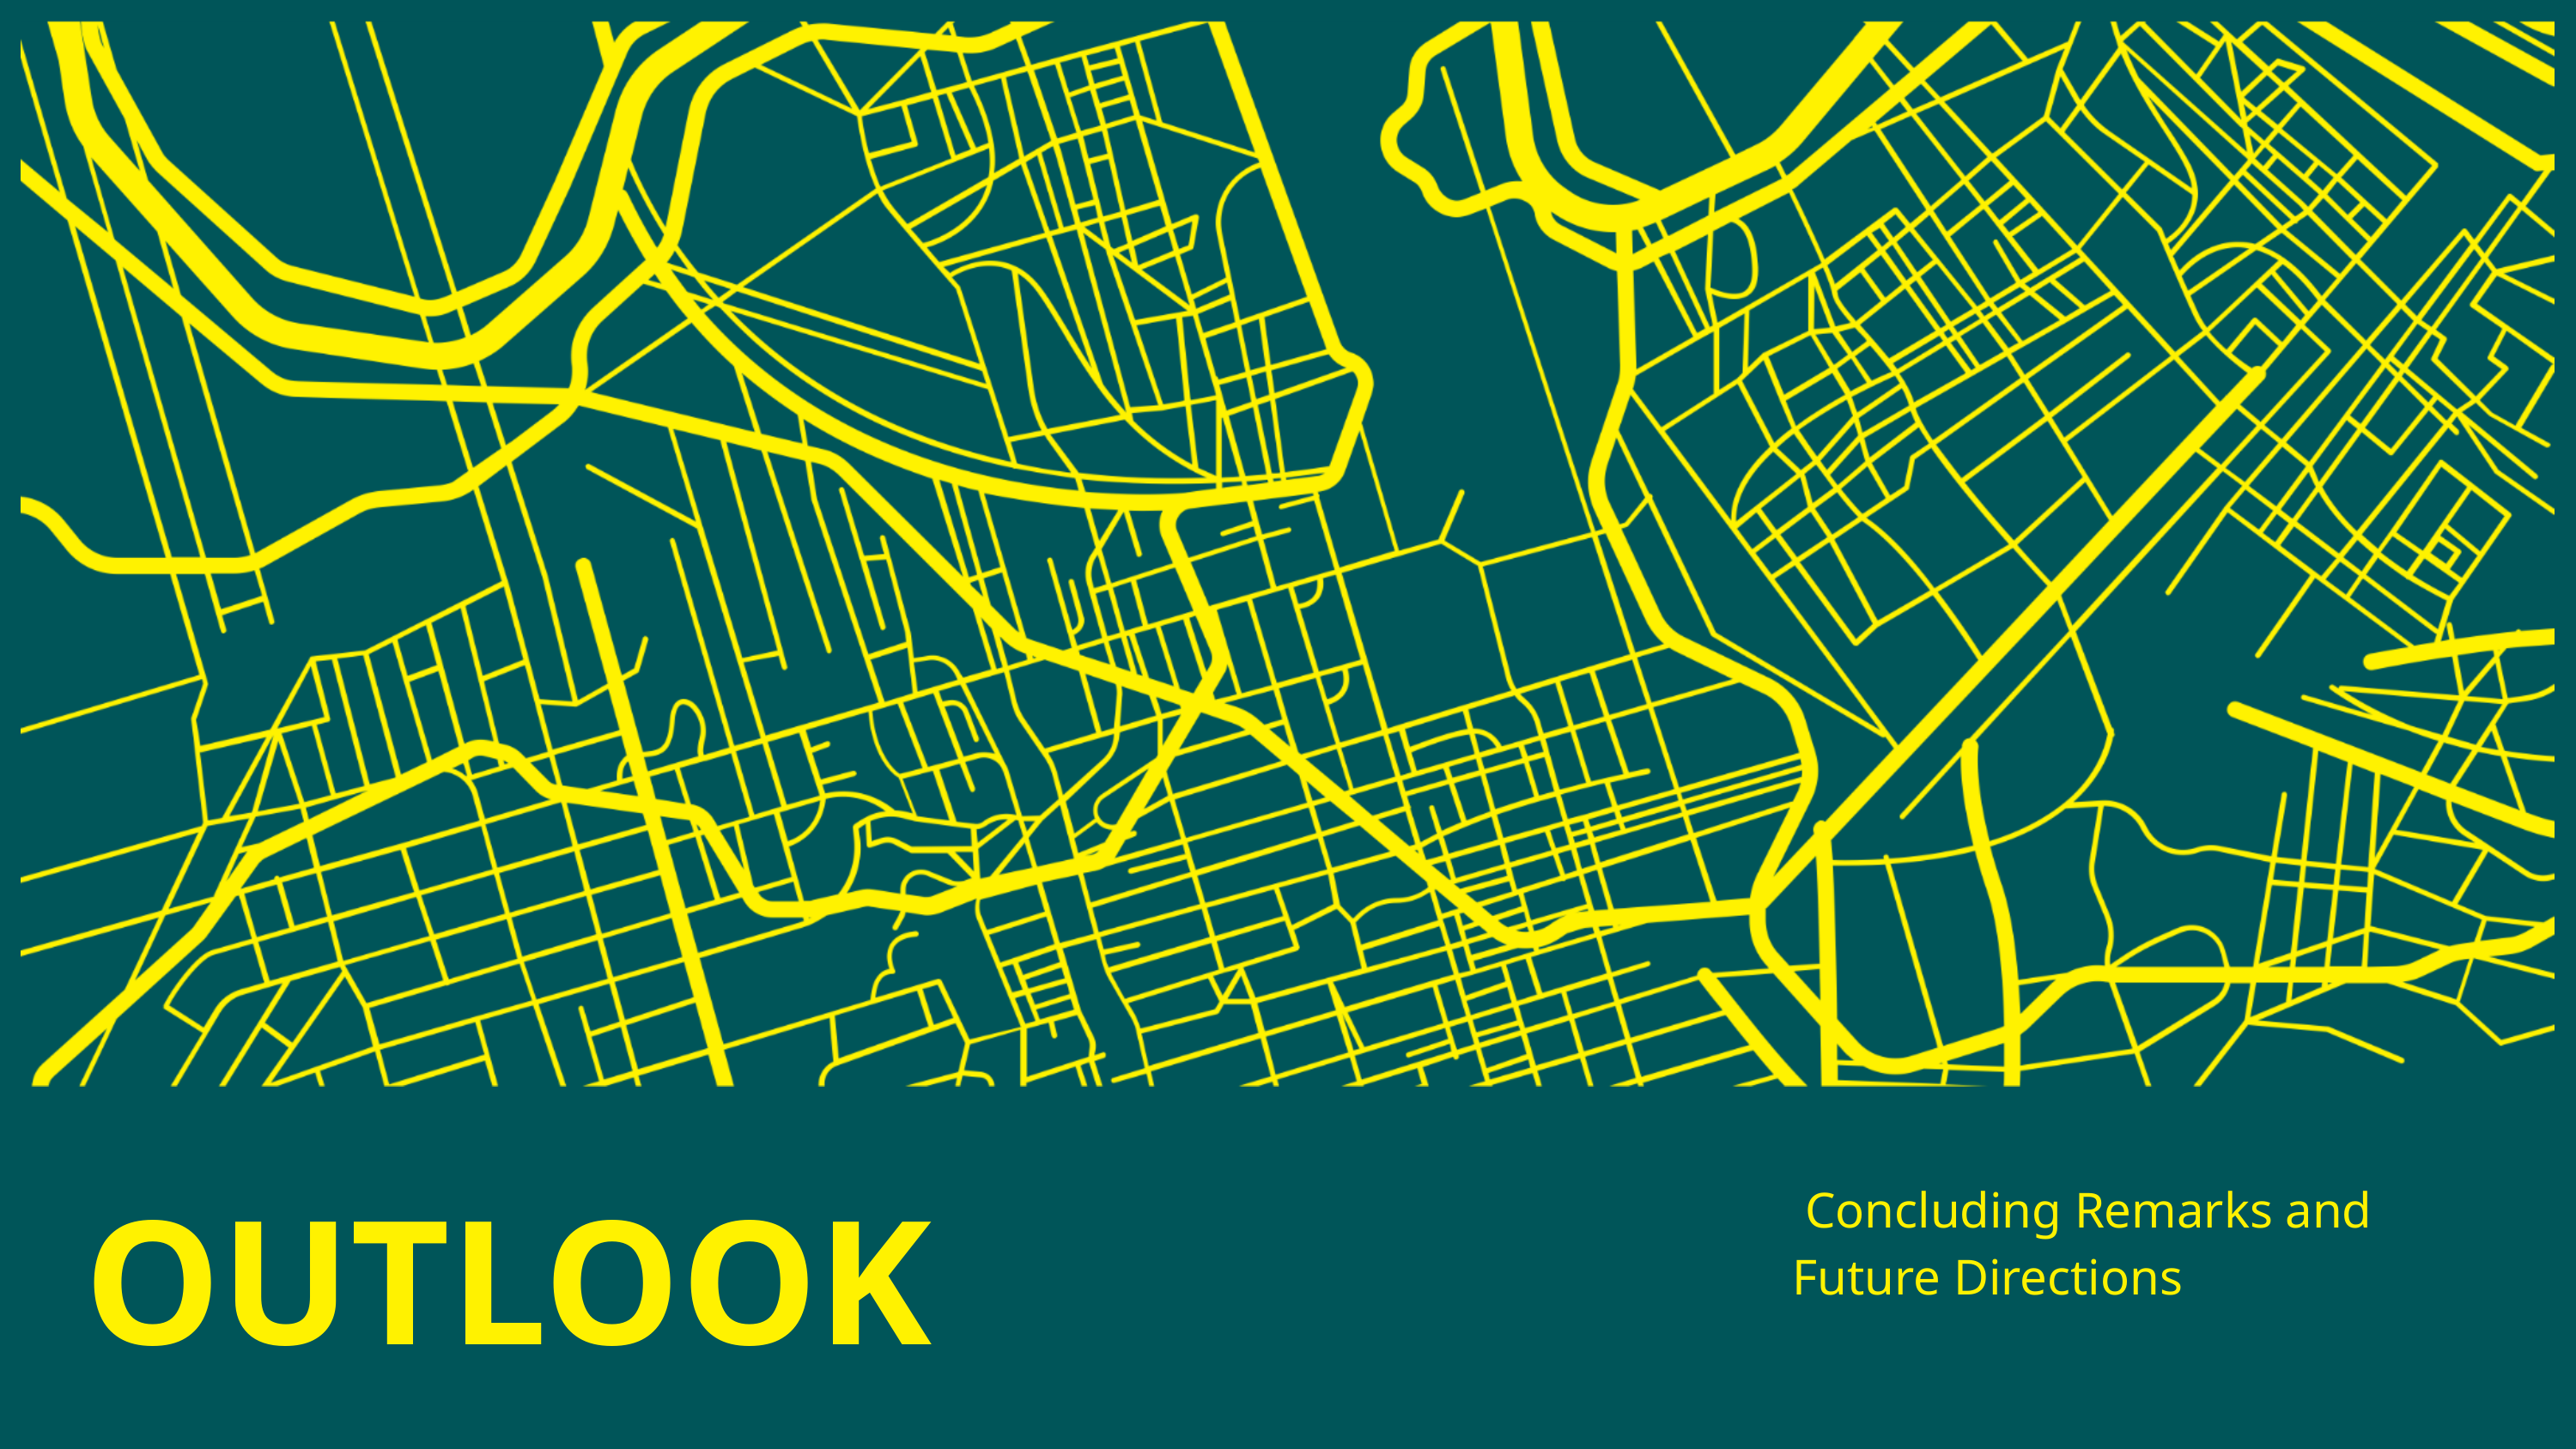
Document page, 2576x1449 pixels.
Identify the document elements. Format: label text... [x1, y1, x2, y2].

text_box Concluding Remarks and Future Directions [1792, 1171, 2492, 1305]
picture [21, 21, 2555, 1087]
text_box OUTLOOK [84, 1173, 1288, 1379]
